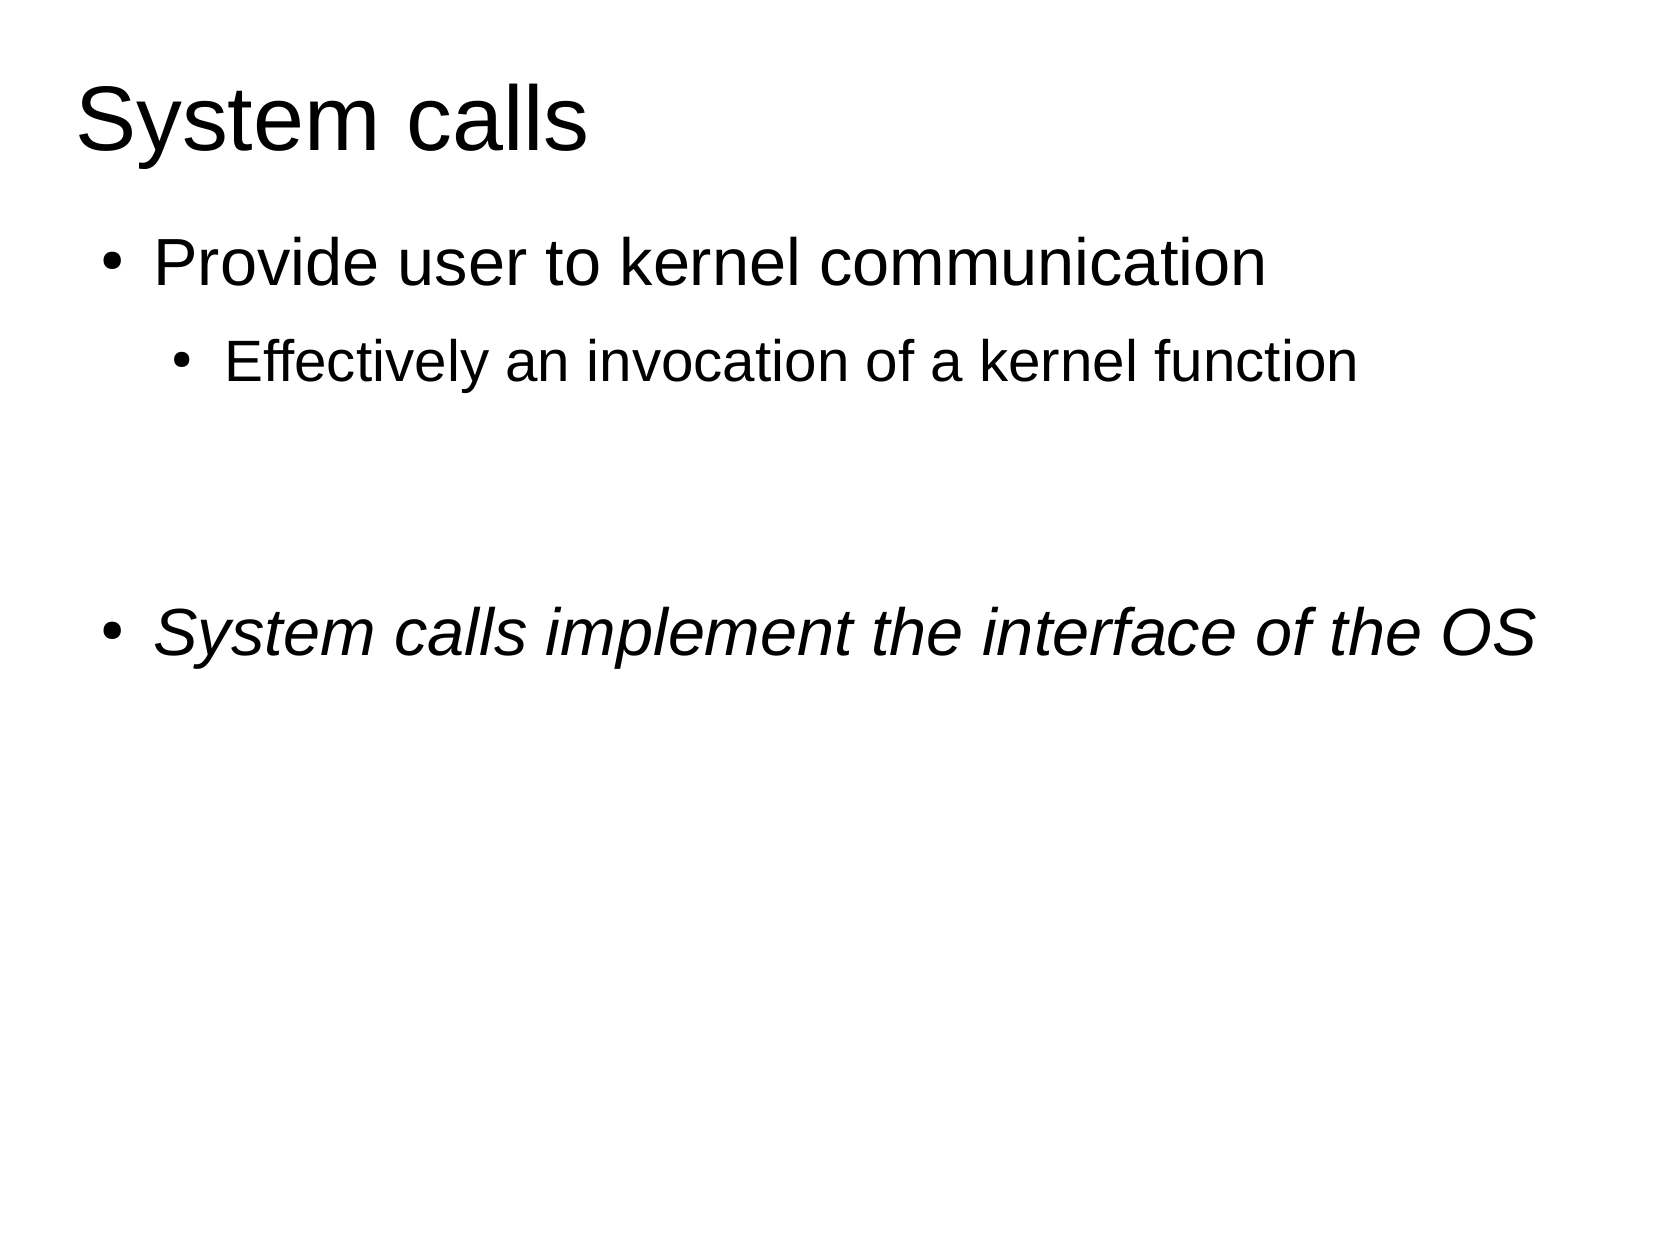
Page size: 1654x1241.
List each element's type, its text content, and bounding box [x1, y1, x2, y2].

title System calls [75, 49, 713, 188]
list Provide user to kernel communication Effectively an invocation of a kernel function System calls implement the interface of the OS [82, 225, 1571, 1163]
